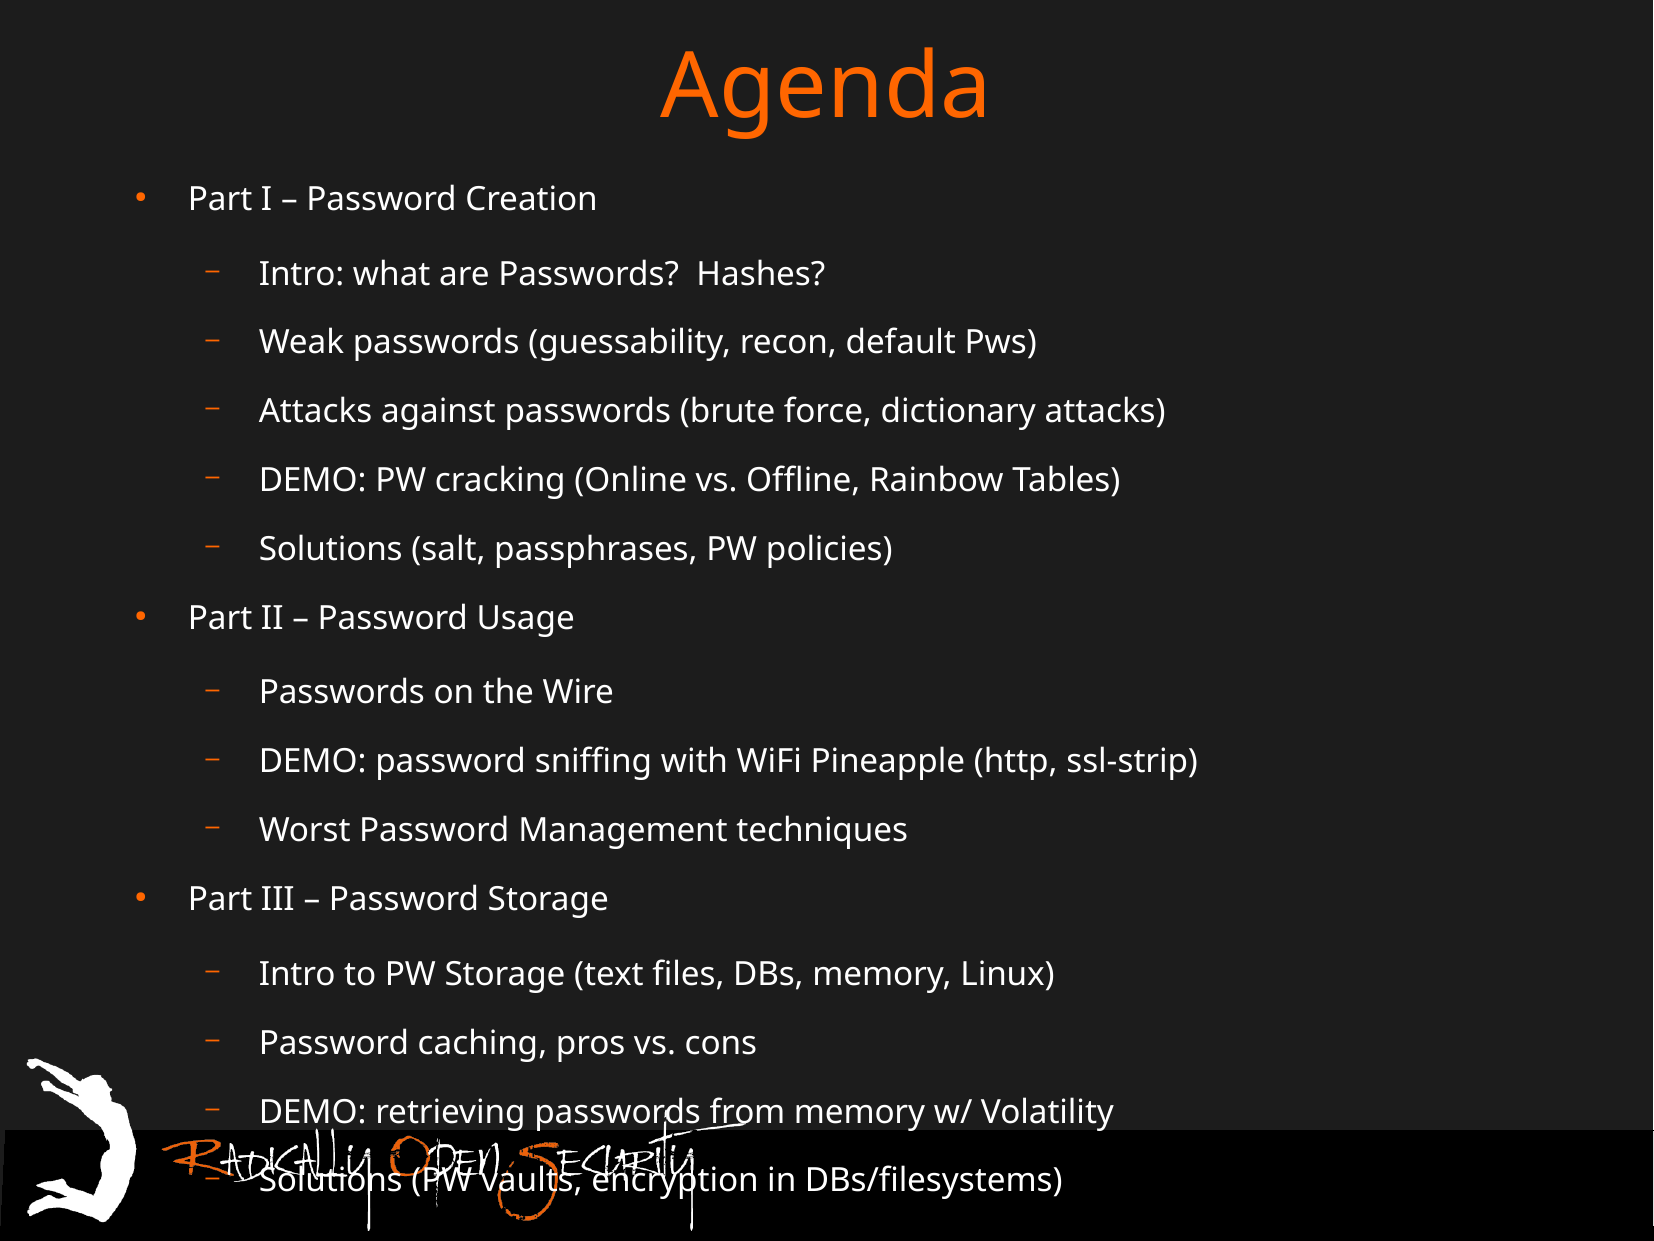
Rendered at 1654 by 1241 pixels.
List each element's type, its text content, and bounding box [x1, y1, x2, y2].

picture [0, 1022, 778, 1241]
list Part I – Password Creation Intro: what are Passwords? Hashes? Weak passwords (guessability, recon, default Pws) Attacks against passwords (brute force, dictionary attacks) DEMO: PW cracking (Online vs. Offline, Rainbow Tables) Solutions (salt, passphrases, PW policies) Part II – Password Usage Passwords on the Wire DEMO: password sniffing with WiFi Pineapple (http, ssl-strip) Worst Password Management techniques Part III – Password Storage Intro to PW Storage (text files, DBs, memory, Linux) Password caching, pros vs. cons DEMO: retrieving passwords from memory w/ Volatility Solutions (PW vaults, encryption in DBs/filesystems) [116, 174, 1605, 1092]
title Agenda [82, 20, 1571, 145]
